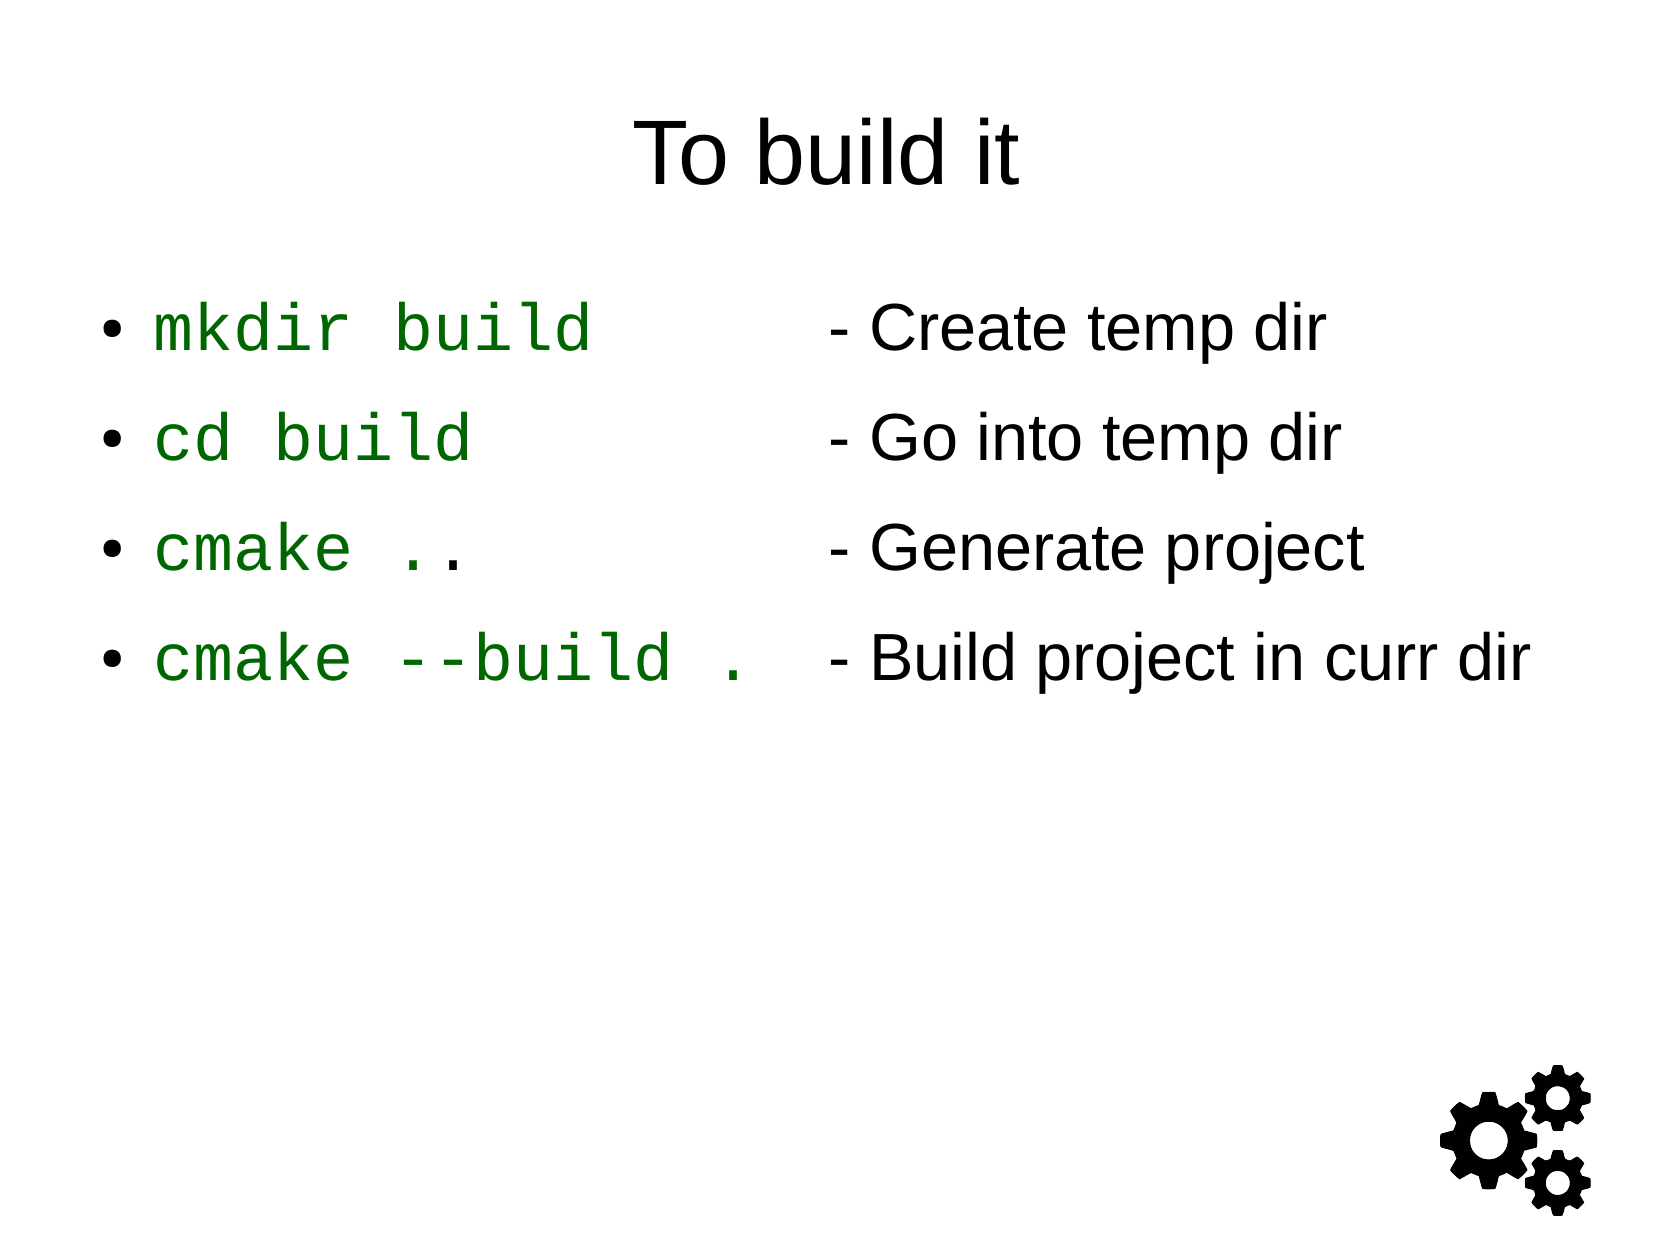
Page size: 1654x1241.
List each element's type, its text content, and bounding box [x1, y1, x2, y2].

picture [1440, 1065, 1591, 1216]
title To build it [82, 49, 1571, 257]
list mkdir build - Create temp dir cd build - Go into temp dir cmake .. - Generate project cmake --build . - Build project in curr dir [82, 290, 1571, 1010]
